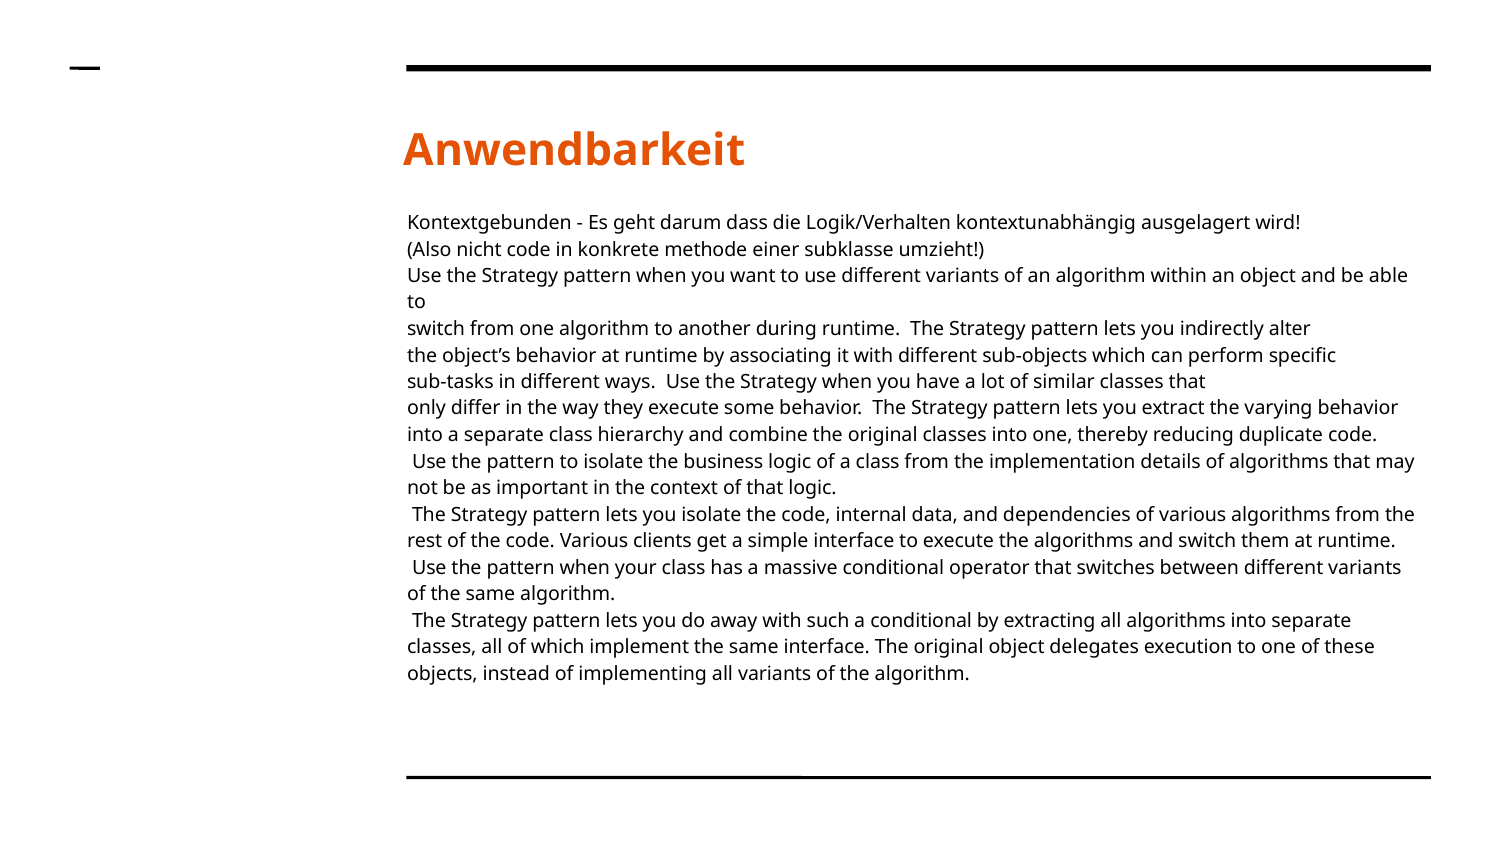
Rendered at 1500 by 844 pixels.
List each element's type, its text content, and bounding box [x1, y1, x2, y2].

title Anwendbarkeit [389, 103, 1428, 194]
subtitle Kontextgebunden - Es geht darum dass die Logik/Verhalten kontextunabhängig ausgelagert wird! (Also nicht code in konkrete methode einer subklasse umzieht!) Use the Strategy pattern when you want to use different variants of an algorithm within an object and be able to switch from one algorithm to another during runtime. The Strategy pattern lets you indirectly alter the object’s behavior at runtime by associating it with different sub-objects which can perform specific sub-tasks in different ways. Use the Strategy when you have a lot of similar classes that only differ in the way they execute some behavior. The Strategy pattern lets you extract the varying behavior into a separate class hierarchy and combine the original classes into one, thereby reducing duplicate code. Use the pattern to isolate the business logic of a class from the implementation details of algorithms that may not be as important in the context of that logic. The Strategy pattern lets you isolate the code, internal data, and dependencies of various algorithms from the rest of the code. Various clients get a simple interface to execute the algorithms and switch them at runtime. Use the pattern when your class has a massive conditional operator that switches between different variants of the same algorithm. The Strategy pattern lets you do away with such a conditional by extracting all algorithms into separate classes, all of which implement the same interface. The original object delegates execution to one of these objects, instead of implementing all variants of the algorithm. [392, 193, 1431, 735]
